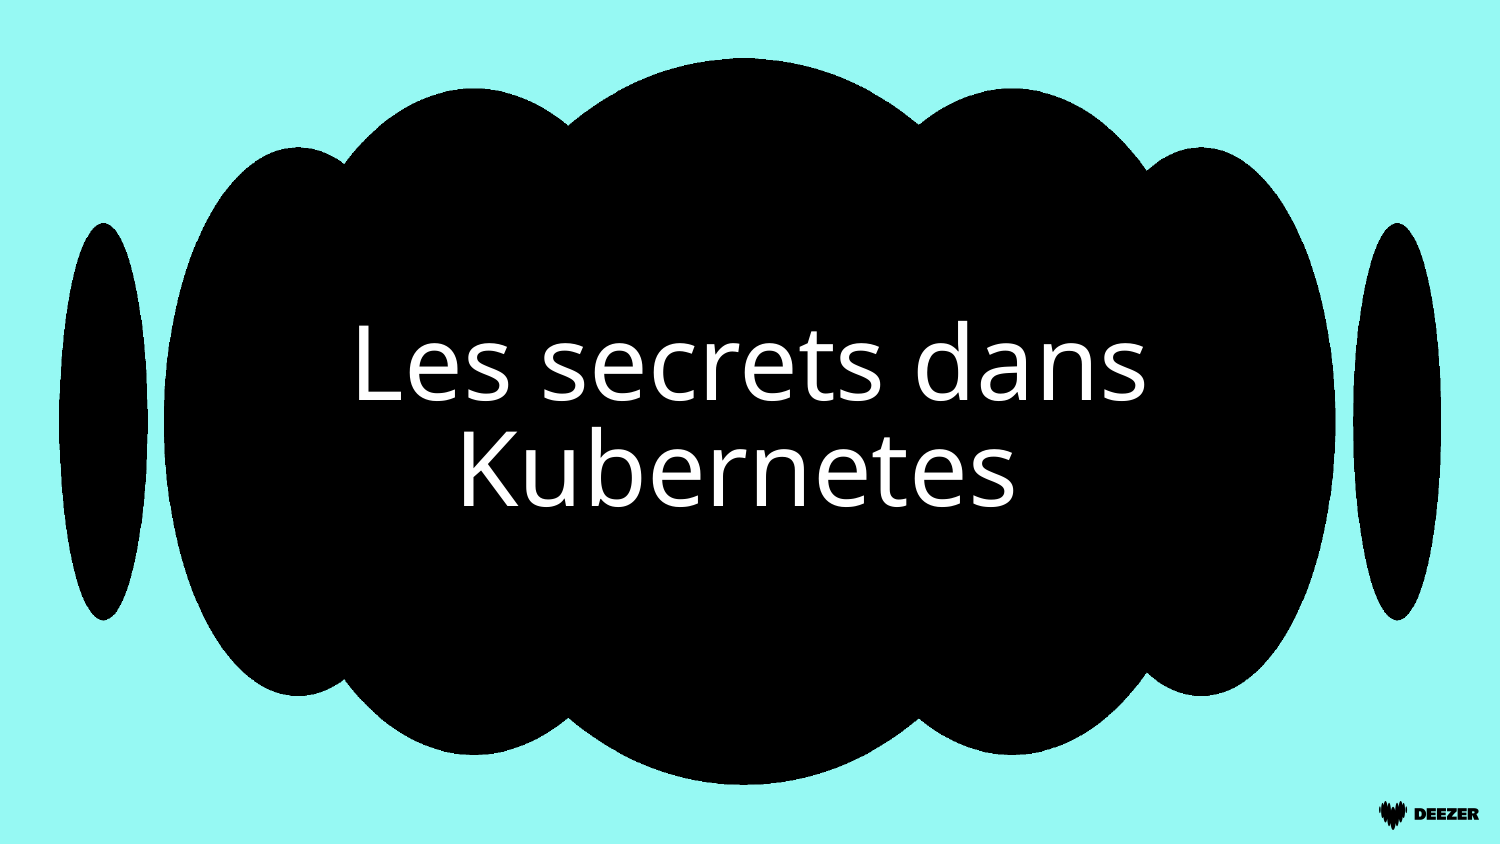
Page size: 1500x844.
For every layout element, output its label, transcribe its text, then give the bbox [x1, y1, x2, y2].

picture [59, 58, 1441, 785]
title Les secrets dans Kubernetes [241, 233, 1259, 611]
picture [1379, 801, 1479, 830]
